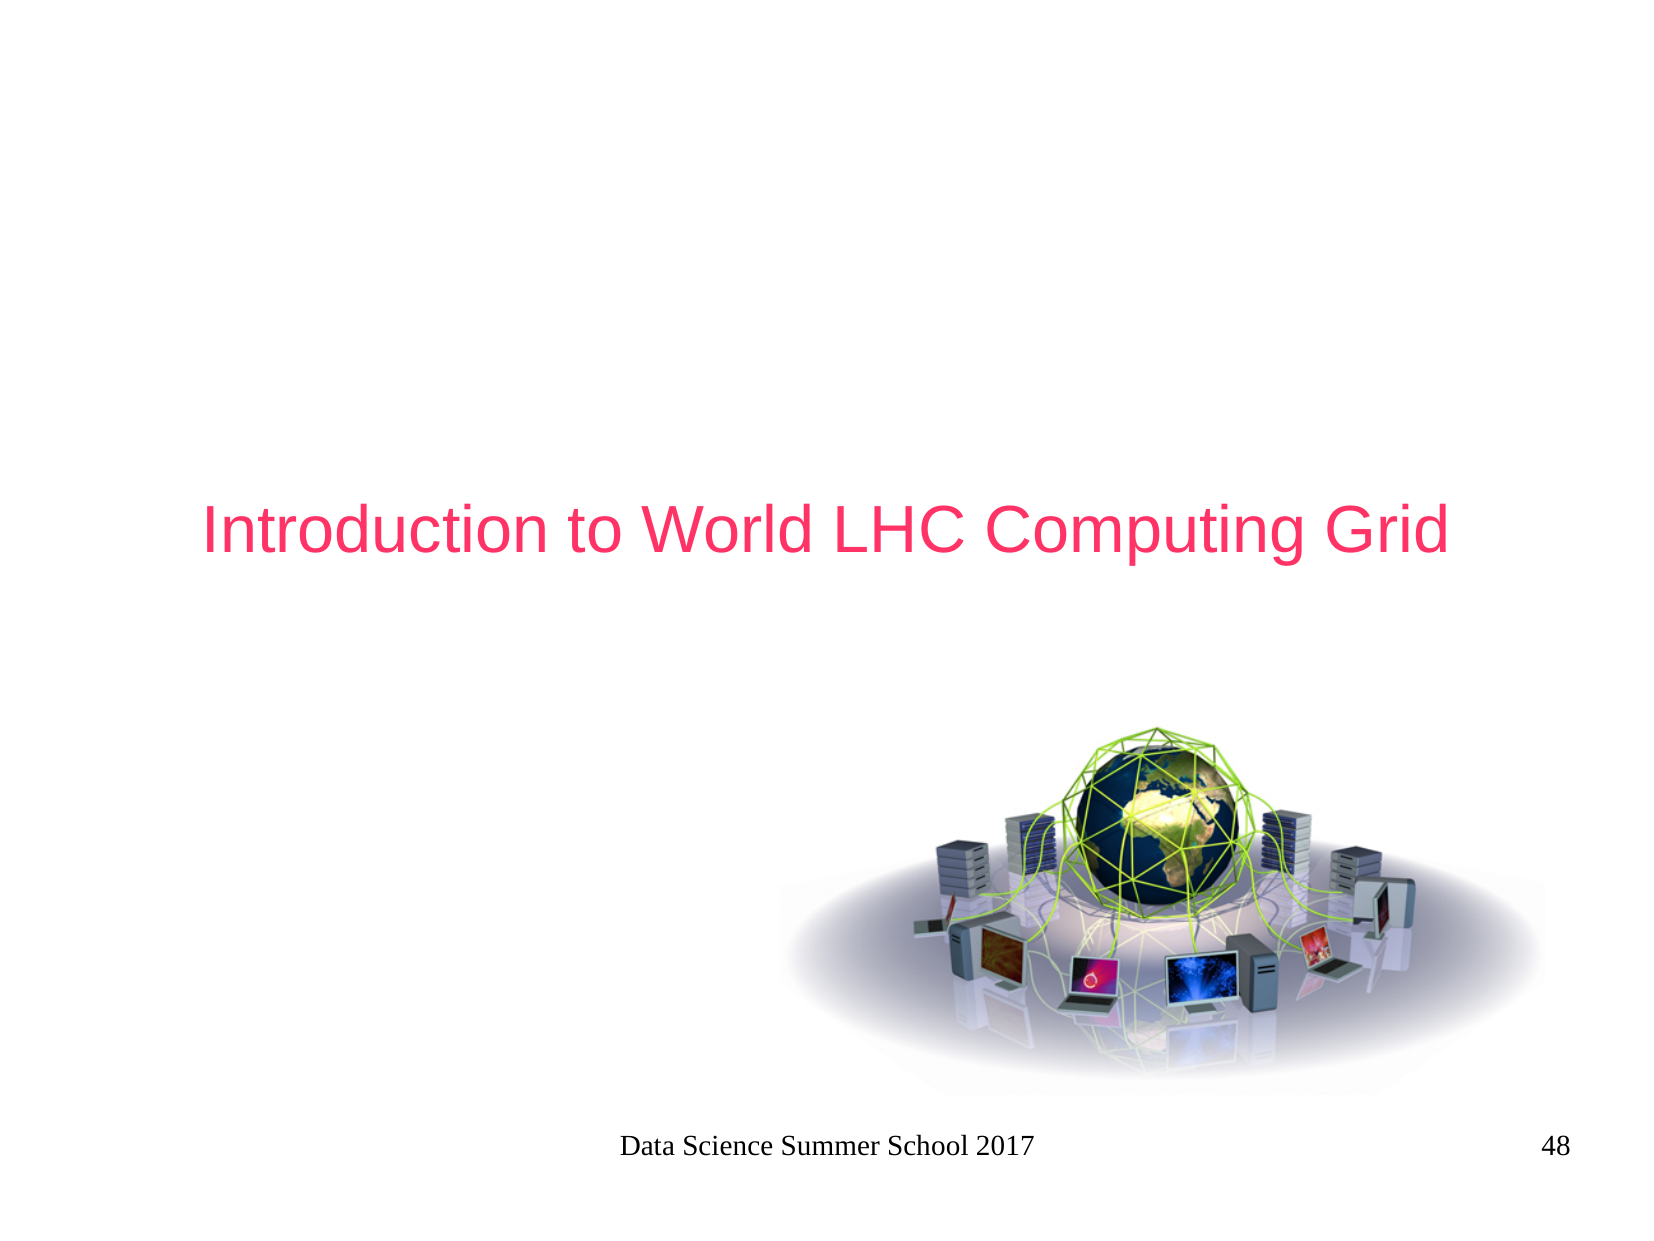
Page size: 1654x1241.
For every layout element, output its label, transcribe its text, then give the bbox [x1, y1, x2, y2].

picture [780, 719, 1545, 1096]
subtitle Introduction to World LHC Computing Grid [82, 49, 1571, 1010]
